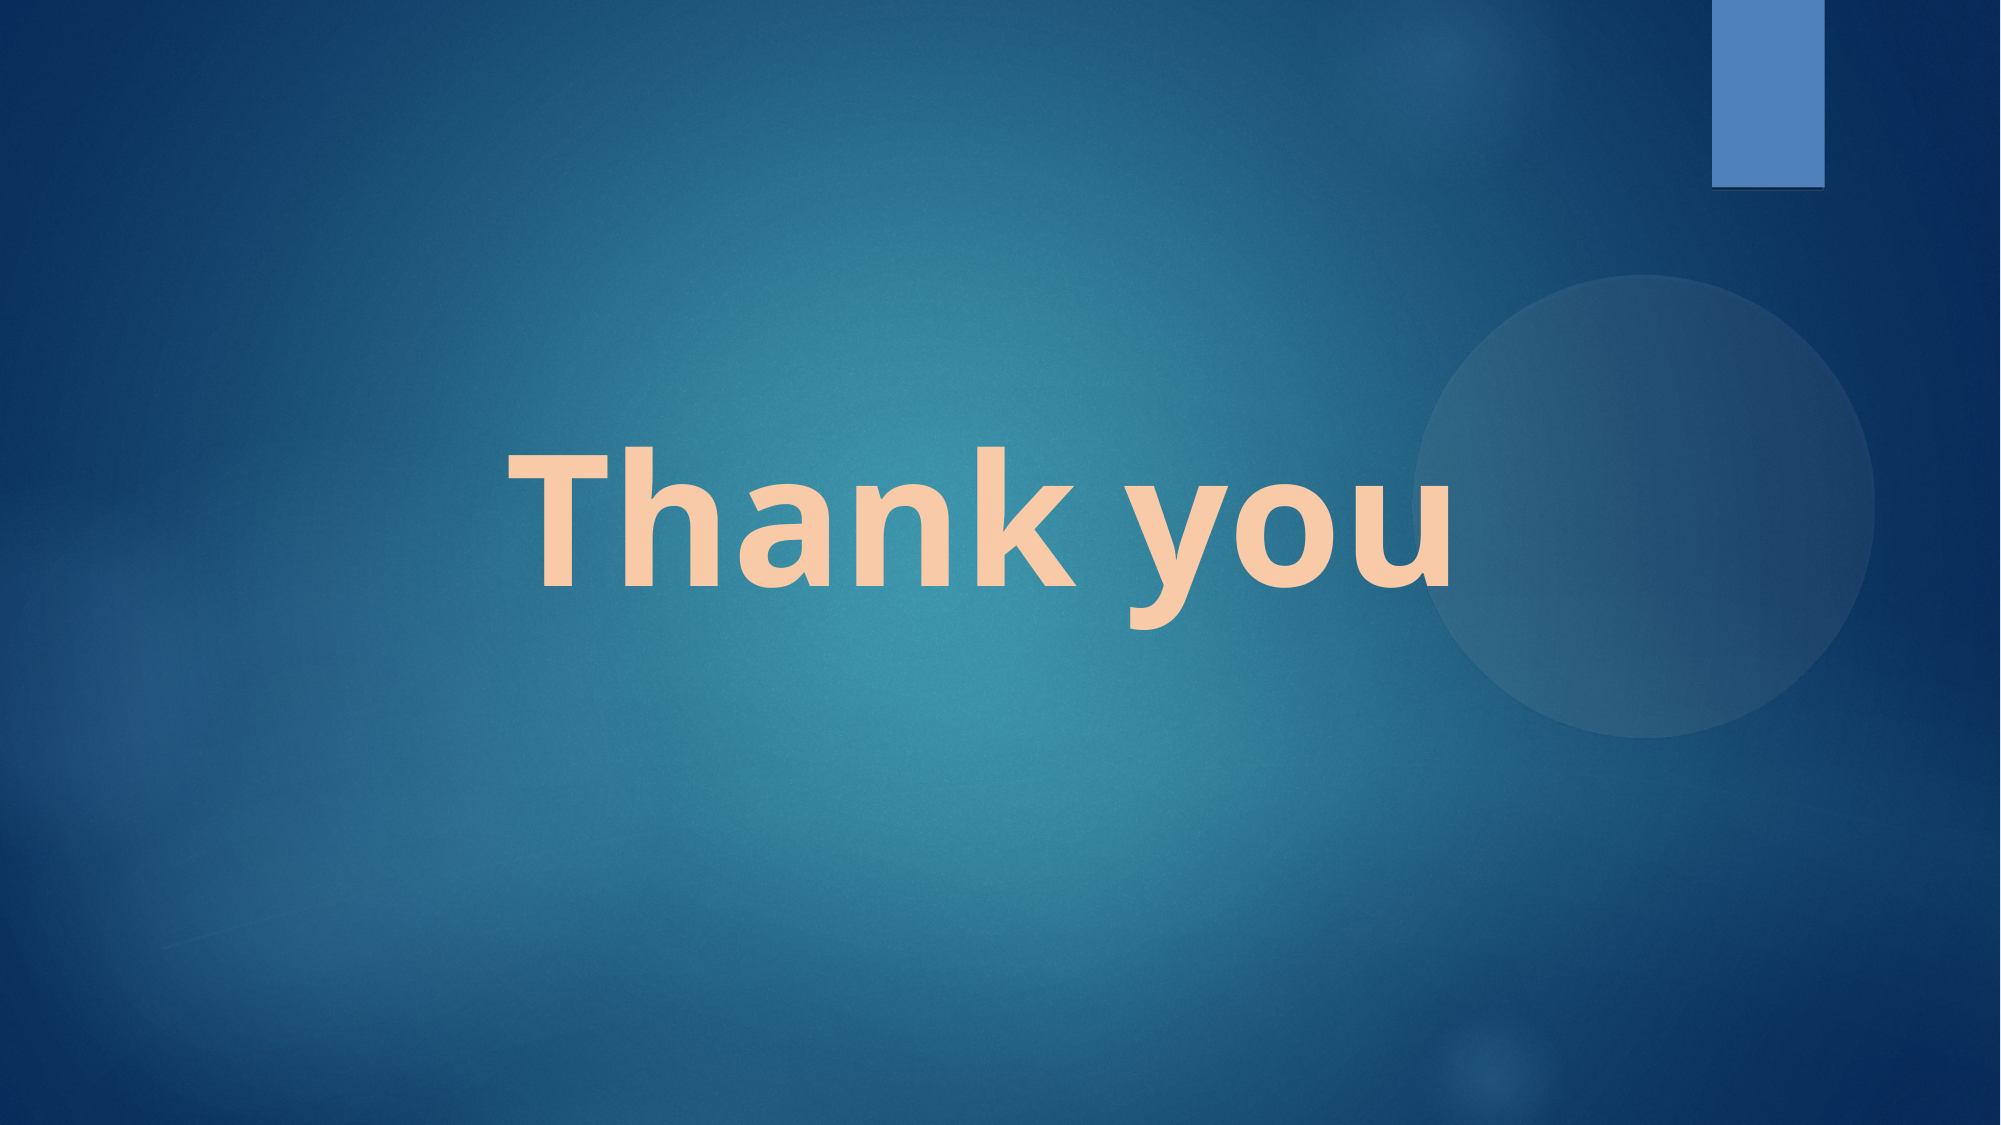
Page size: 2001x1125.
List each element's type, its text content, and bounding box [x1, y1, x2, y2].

text_box Thank you [377, 395, 1592, 631]
picture [0, 0, 2001, 1125]
